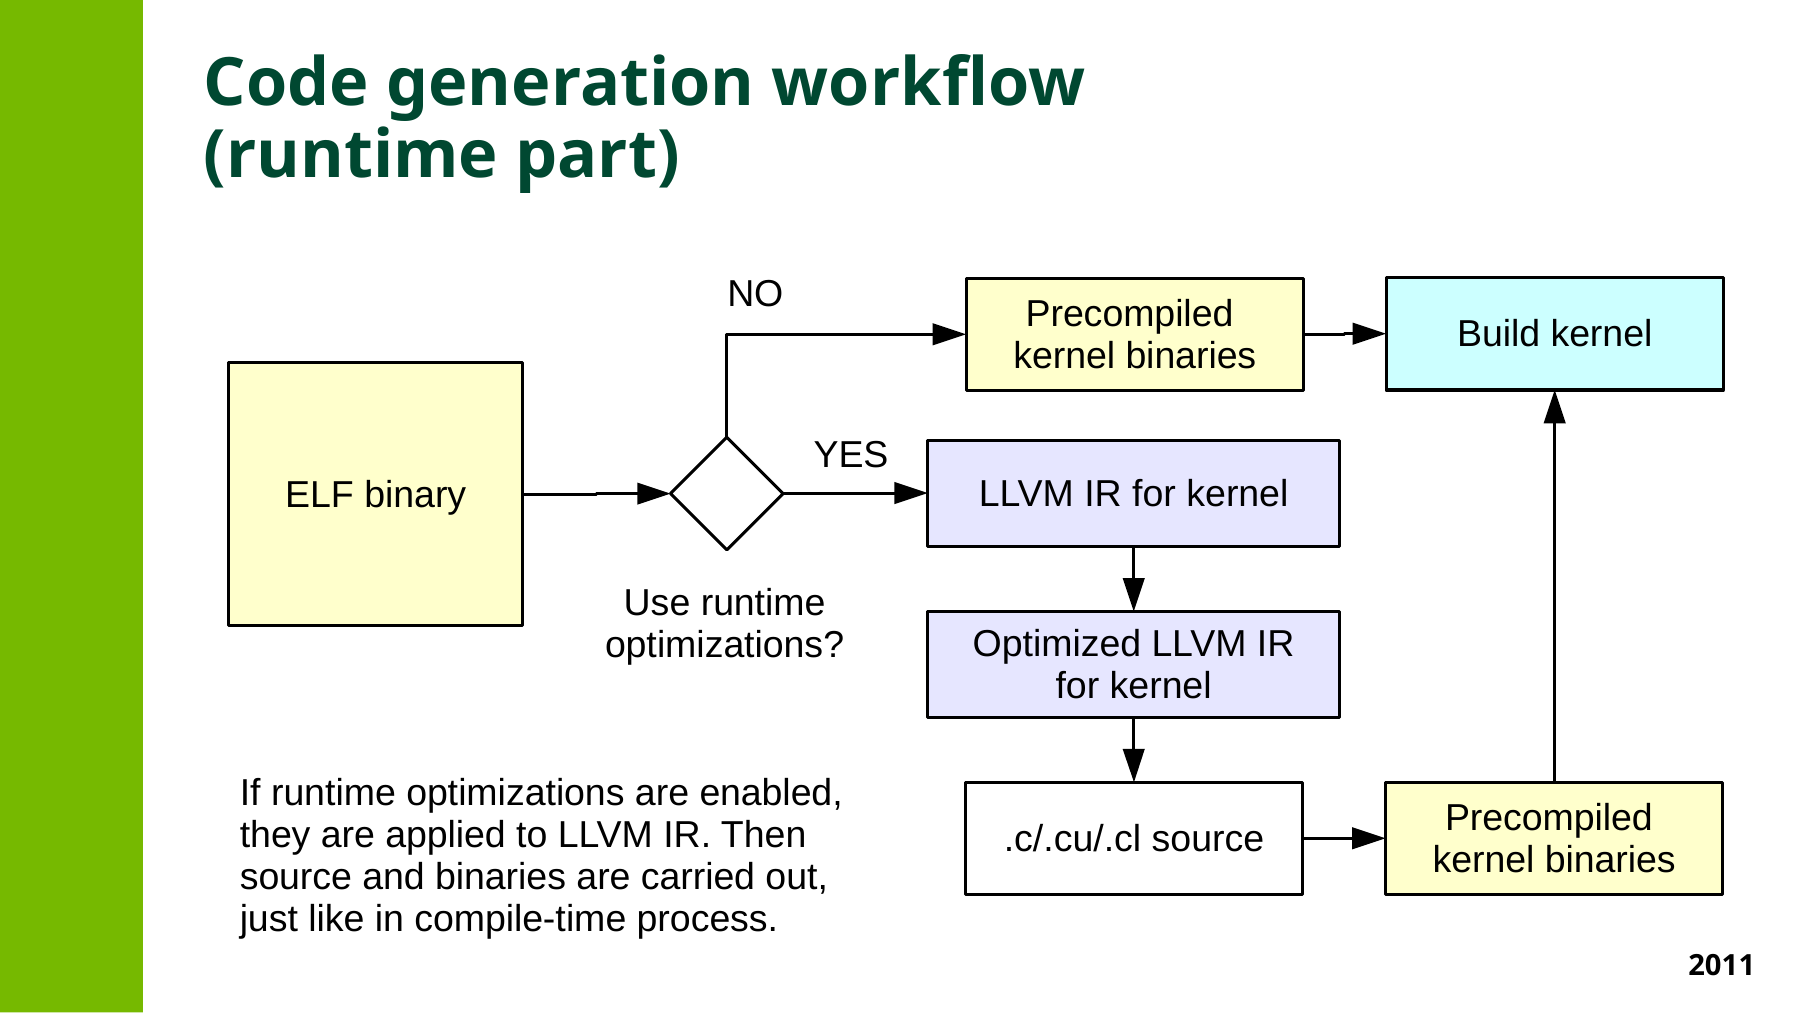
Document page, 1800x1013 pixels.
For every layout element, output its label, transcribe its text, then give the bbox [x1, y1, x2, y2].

text_box .c/.cu/.cl source [965, 782, 1303, 895]
text_box Precompiled kernel binaries [966, 278, 1304, 391]
text_box Optimized LLVM IR for kernel [927, 611, 1340, 718]
text_box ELF binary [228, 362, 523, 626]
text_box Build kernel [1386, 277, 1724, 391]
text_box NO [712, 264, 799, 322]
text_box Precompiled kernel binaries [1385, 782, 1723, 895]
text_box LLVM IR for kernel [927, 440, 1340, 547]
title Code generation workflow (runtime part) [188, 40, 1733, 211]
text_box If runtime optimizations are enabled, they are applied to LLVM IR. Then source and binaries are carried out, just like in compile-time process. [225, 764, 863, 947]
text_box YES [798, 426, 904, 484]
text_box Use runtime optimizations? [590, 574, 859, 674]
